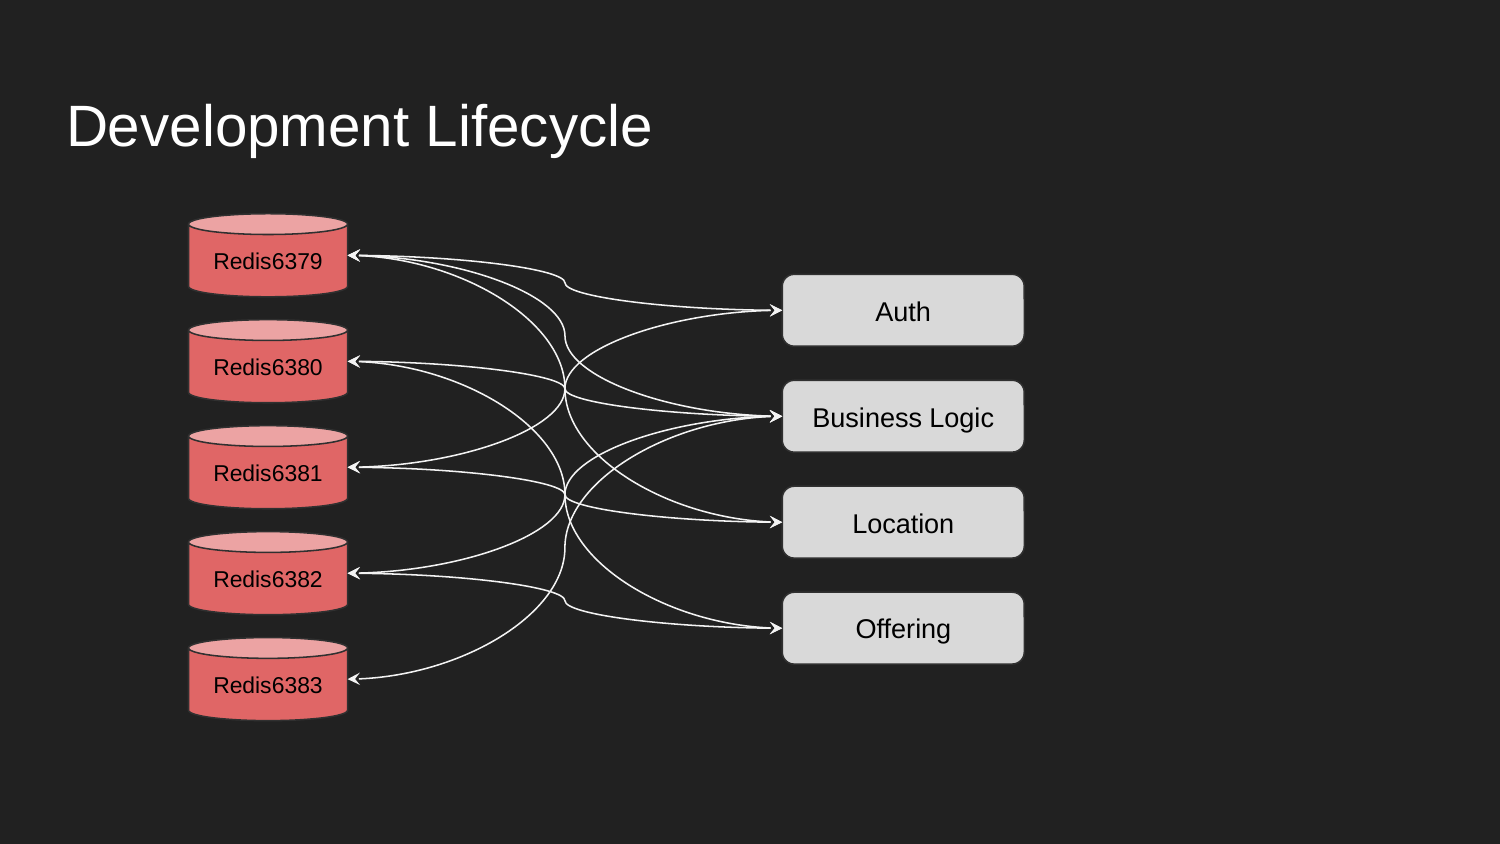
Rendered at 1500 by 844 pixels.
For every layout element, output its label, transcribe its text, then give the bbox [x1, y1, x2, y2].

text_box Redis6381 [188, 438, 348, 509]
text_box Redis6383 [188, 649, 348, 721]
text_box Offering [782, 592, 1025, 665]
text_box Location [782, 486, 1025, 559]
text_box Business Logic [782, 380, 1025, 453]
text_box Redis6382 [188, 543, 348, 615]
text_box Redis6379 [188, 226, 348, 297]
text_box Redis6380 [188, 332, 348, 403]
title Development Lifecycle [51, 72, 1449, 167]
text_box Auth [782, 274, 1025, 347]
